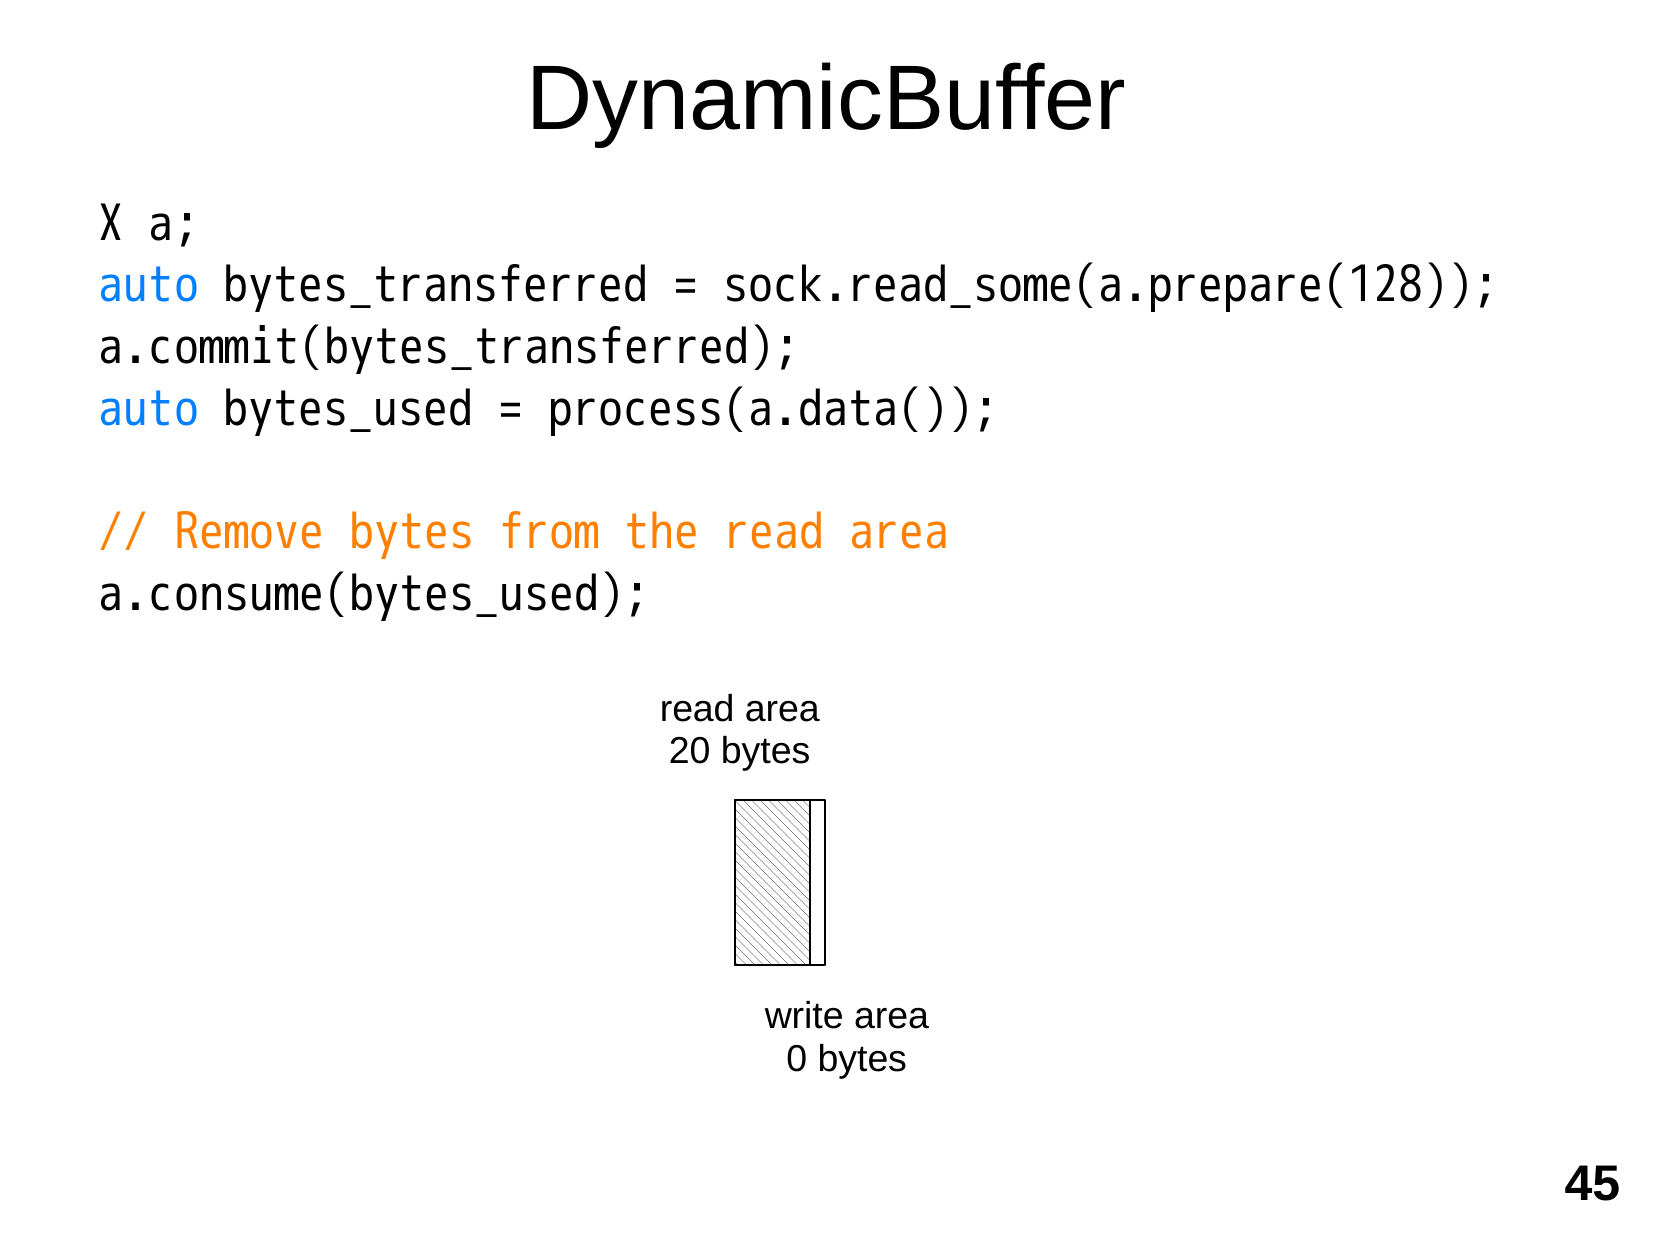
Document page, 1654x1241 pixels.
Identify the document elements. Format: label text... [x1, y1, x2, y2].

text_box write area 0 bytes [750, 987, 944, 1086]
text_box X a; auto bytes_transferred = sock.read_some(a.prepare(128)); a.commit(bytes_transferred); auto bytes_used = process(a.data()); // Remove bytes from the read area a.consume(bytes_used); [84, 190, 1570, 630]
text_box read area 20 bytes [645, 680, 835, 779]
title DynamicBuffer [82, 15, 1571, 181]
text_box [735, 800, 826, 966]
